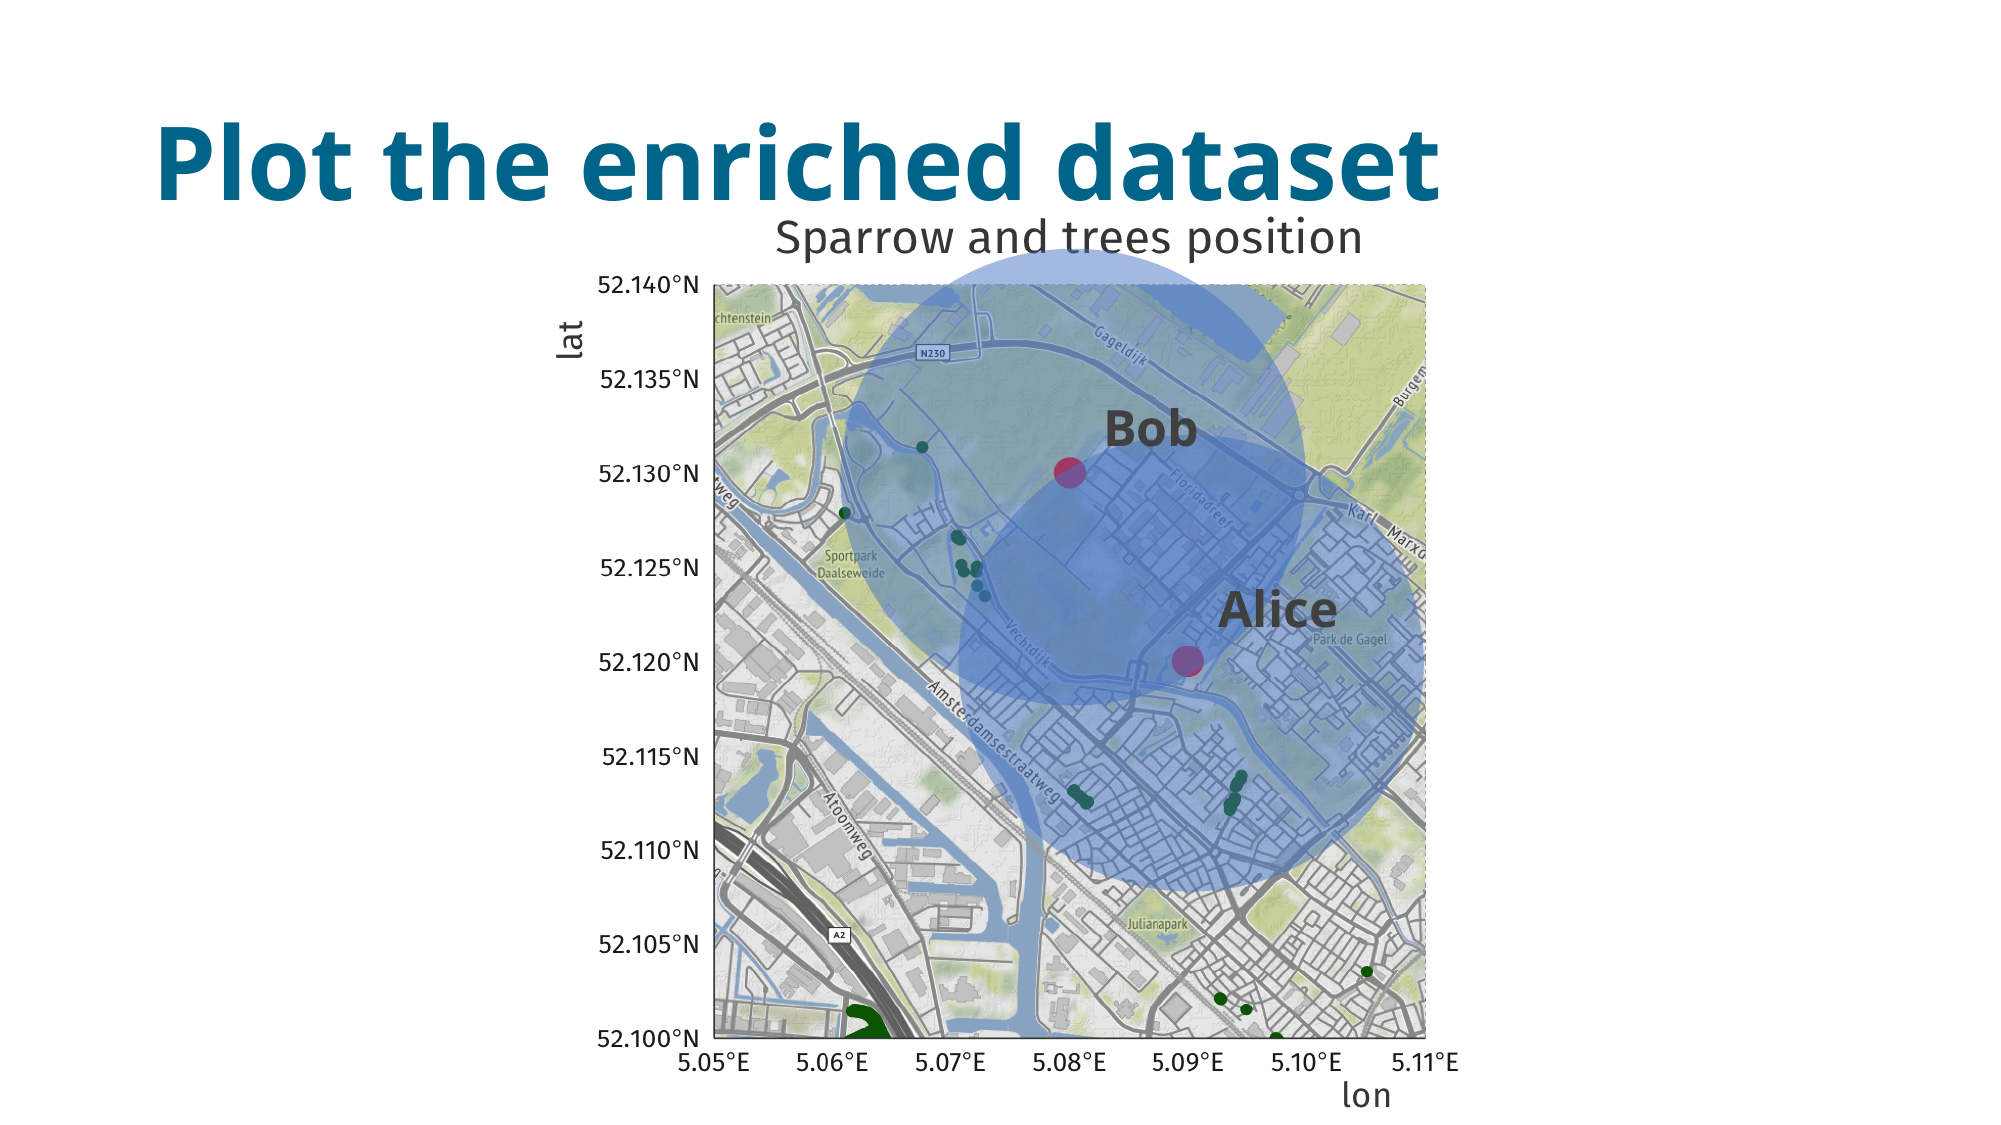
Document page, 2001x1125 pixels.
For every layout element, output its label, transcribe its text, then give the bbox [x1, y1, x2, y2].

text_box Bob [1088, 389, 1243, 465]
title Plot the enriched dataset [137, 45, 1892, 274]
picture [494, 201, 1489, 1125]
text_box [840, 248, 1424, 892]
text_box Alice [1203, 570, 1358, 647]
